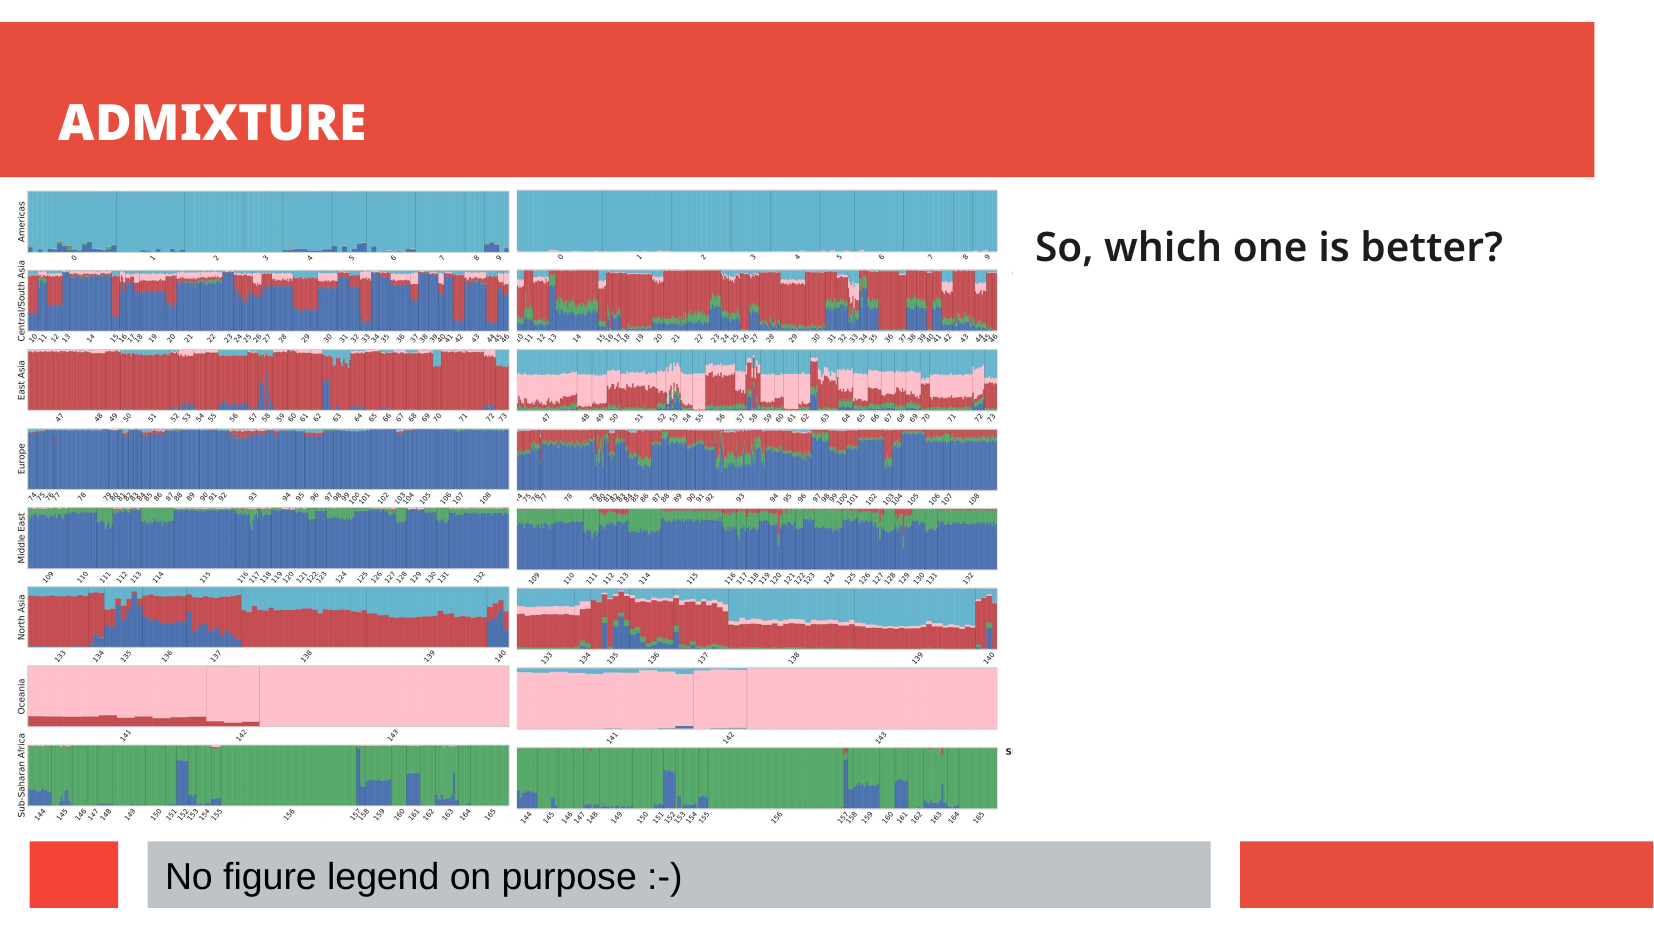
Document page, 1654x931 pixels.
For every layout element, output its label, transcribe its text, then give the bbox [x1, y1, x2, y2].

text_box No figure legend on purpose :-) [150, 847, 698, 905]
list So, which one is better? [1035, 217, 1571, 758]
picture [516, 189, 1013, 824]
picture [0, 190, 510, 821]
title ADMIXTURE [59, 44, 1595, 156]
